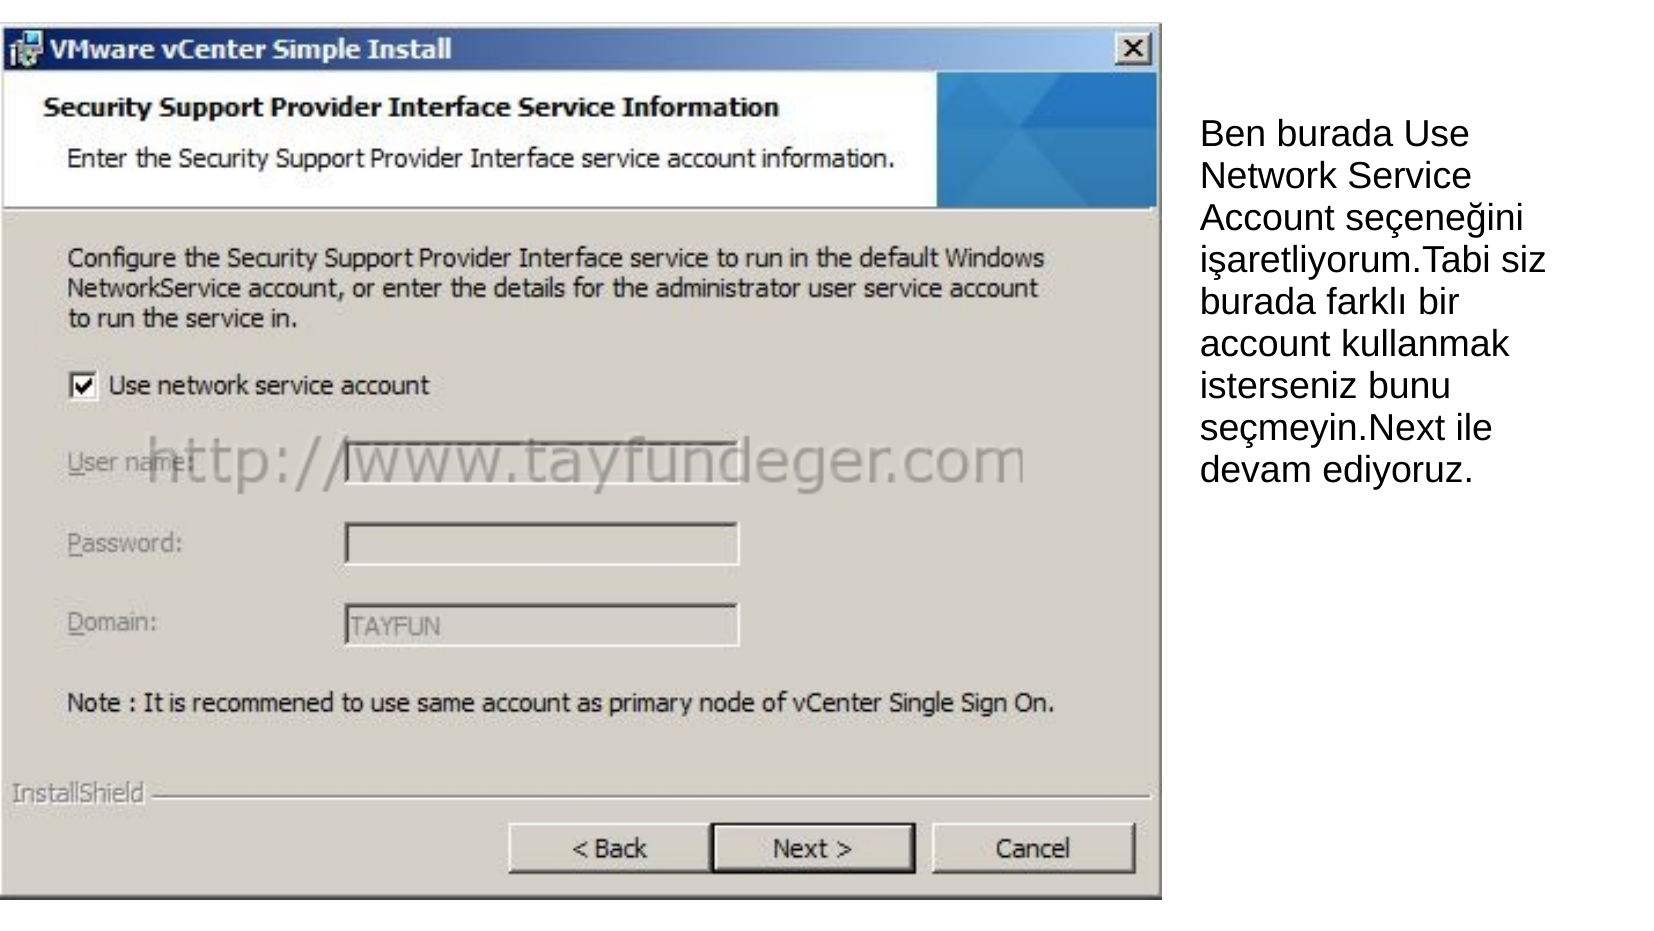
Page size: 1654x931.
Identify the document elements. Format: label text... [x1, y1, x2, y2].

text_box Ben burada Use Network Service Account seçeneğini işaretliyorum.Tabi siz burada farklı bir account kullanmak isterseniz bunu seçmeyin.Next ile devam ediyoruz. [1185, 105, 1598, 514]
picture [0, 22, 1162, 901]
